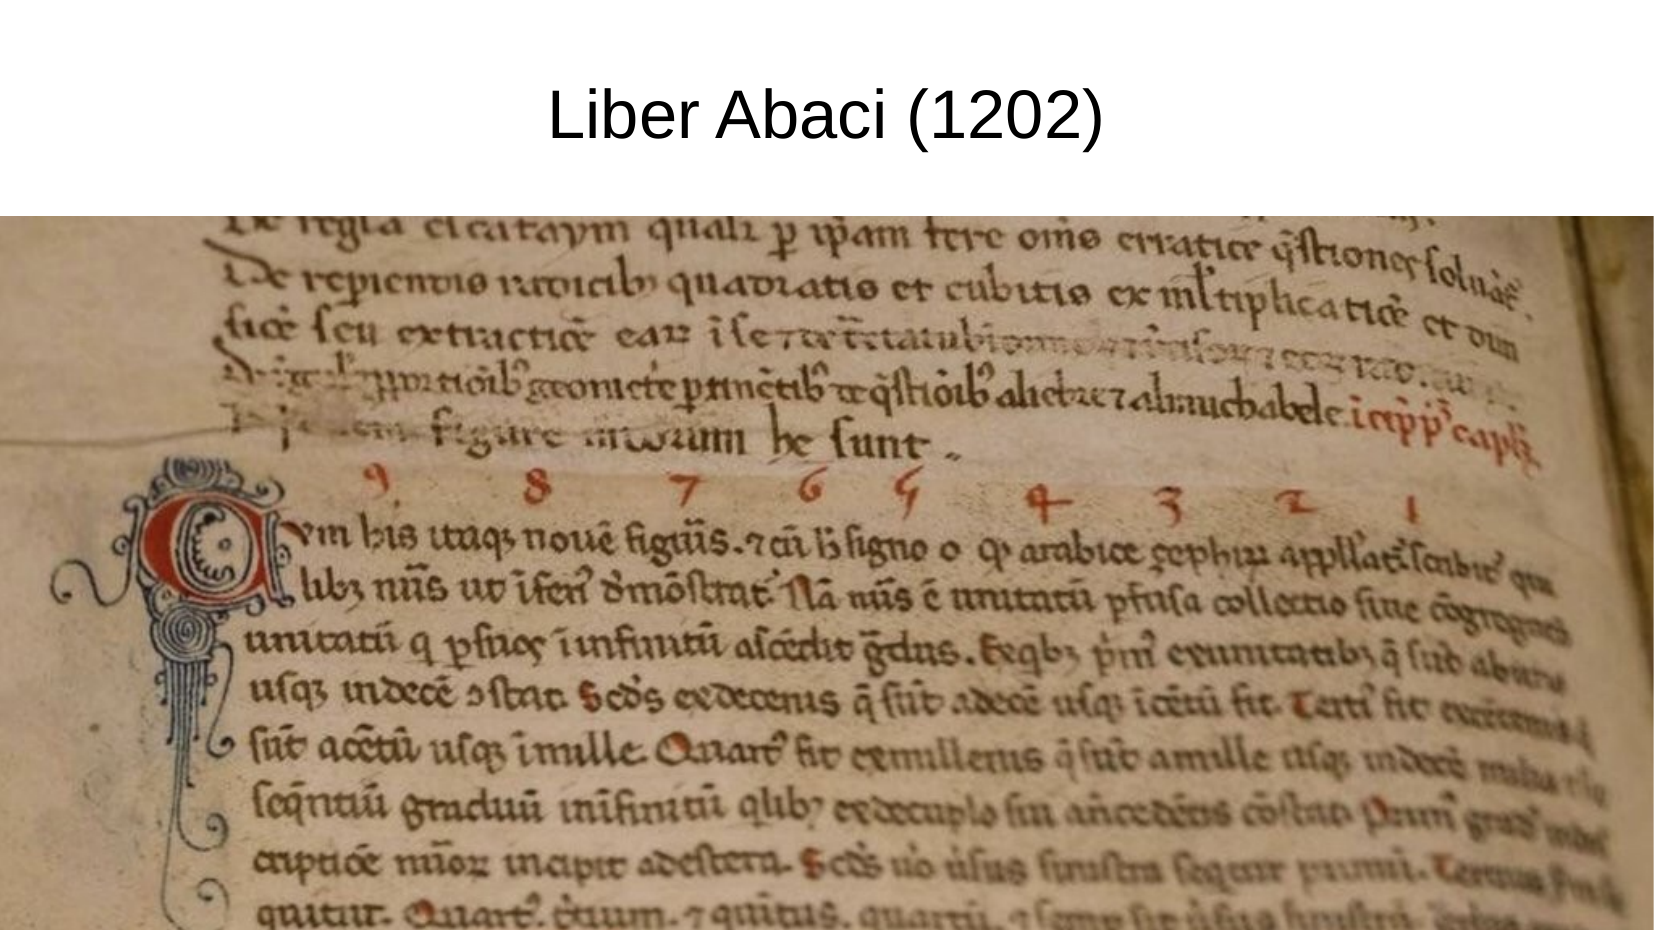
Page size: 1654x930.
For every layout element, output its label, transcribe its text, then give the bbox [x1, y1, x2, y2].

title Liber Abaci (1202) [82, 36, 1571, 193]
picture [0, 216, 1654, 930]
